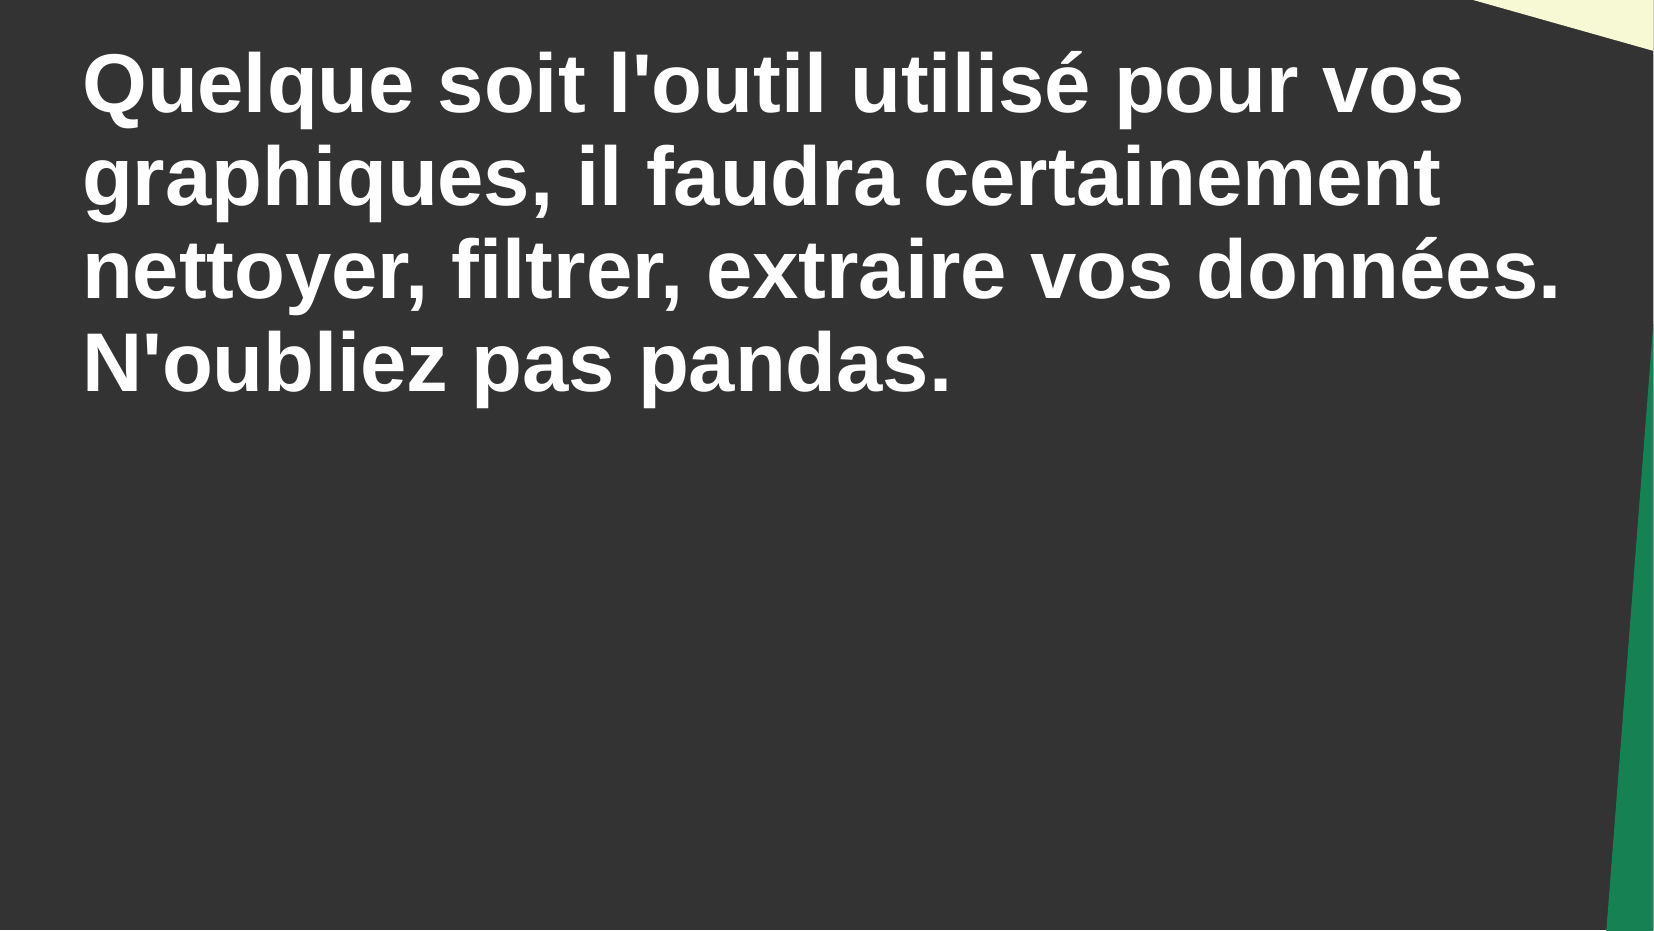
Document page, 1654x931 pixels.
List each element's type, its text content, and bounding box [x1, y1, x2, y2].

title Quelque soit l'outil utilisé pour vos graphiques, il faudra certainement nettoyer, filtrer, extraire vos données. N'oubliez pas pandas. [82, 37, 1571, 410]
text_box [1473, 0, 1654, 52]
text_box [1606, 314, 1654, 931]
